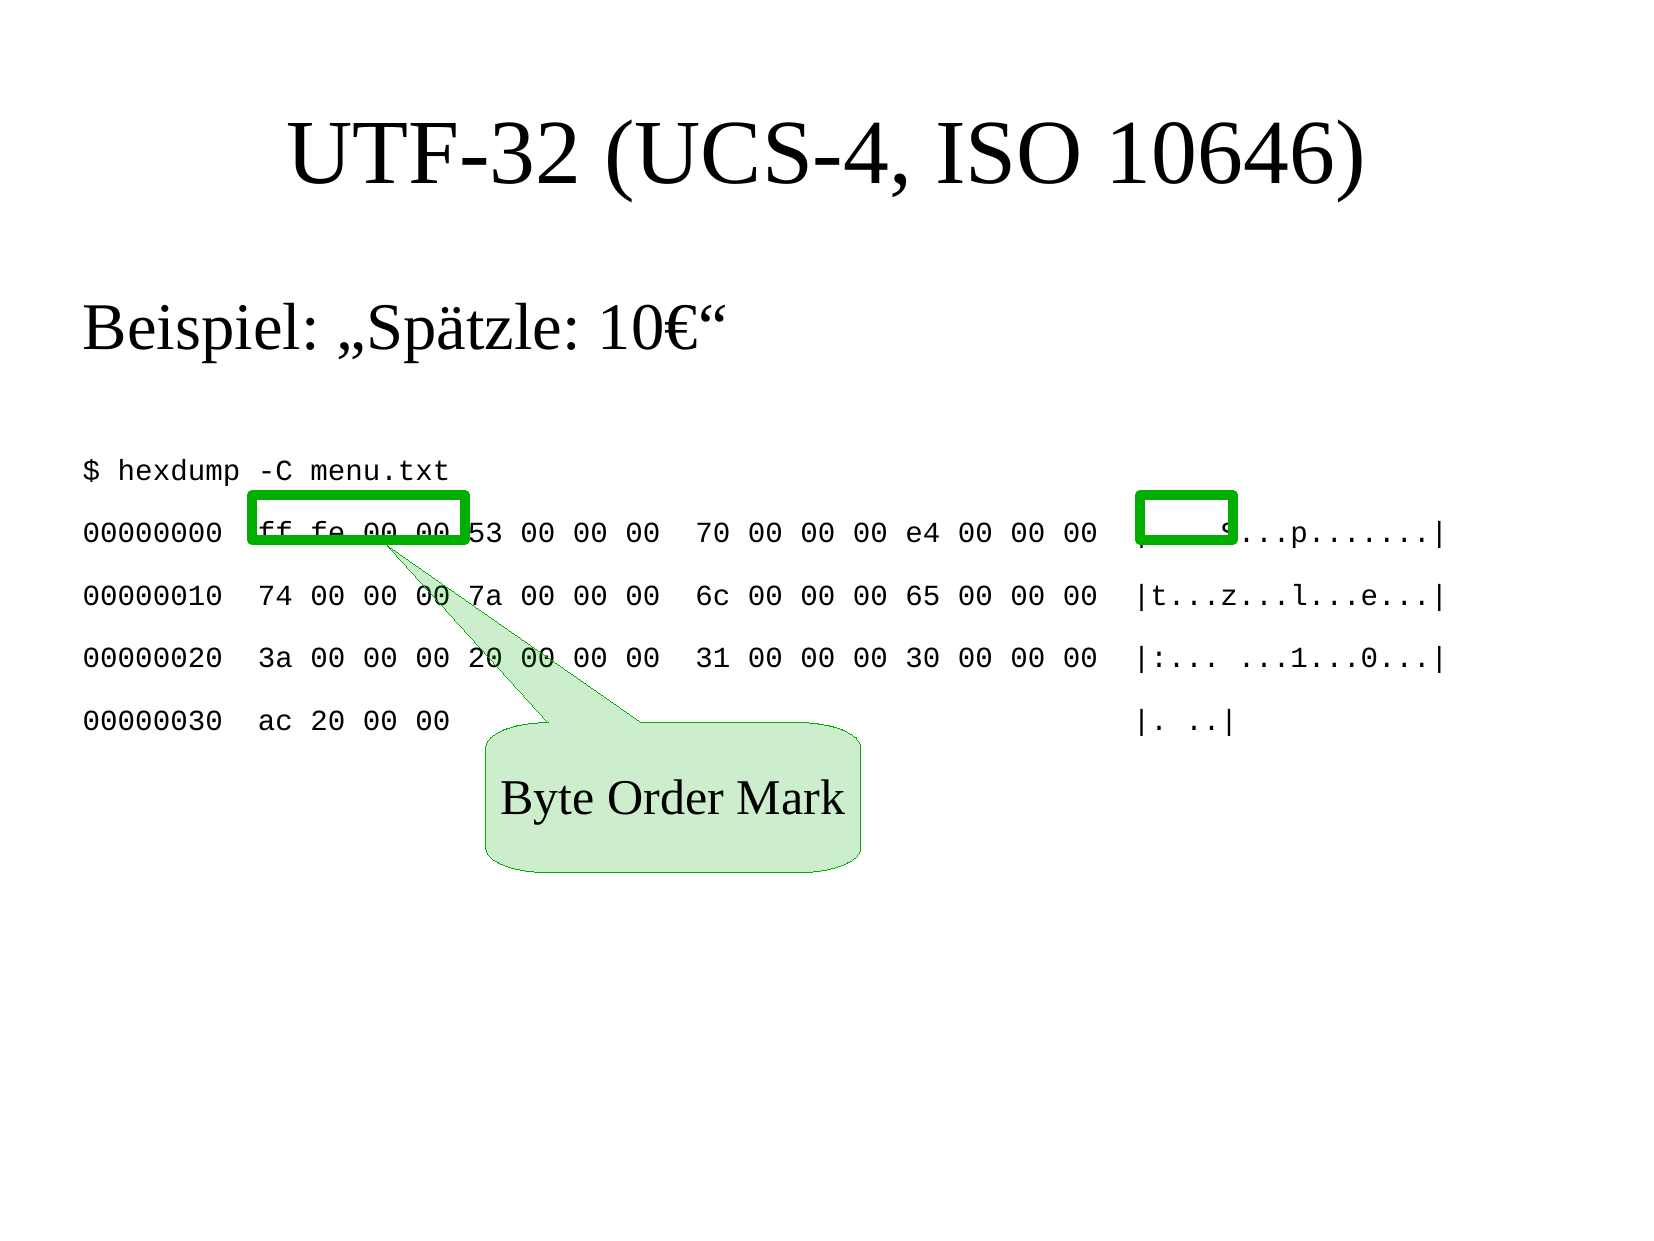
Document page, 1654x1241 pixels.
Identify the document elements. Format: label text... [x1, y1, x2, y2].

text_box Byte Order Mark [387, 545, 861, 873]
title UTF-32 (UCS-4, ISO 10646) [82, 49, 1571, 257]
list Beispiel: „Spätzle: 10€“ $ hexdump -C menu.txt 00000000 ff fe 00 00 53 00 00 00 70 00 00 00 e4 00 00 00 |....S...p.......| 00000010 74 00 00 00 7a 00 00 00 6c 00 00 00 65 00 00 00 |t...z...l...e...| 00000020 3a 00 00 00 20 00 00 00 31 00 00 00 30 00 00 00 |:... ...1...0...| 00000030 ac 20 00 00 |. ..| [82, 290, 1571, 1010]
